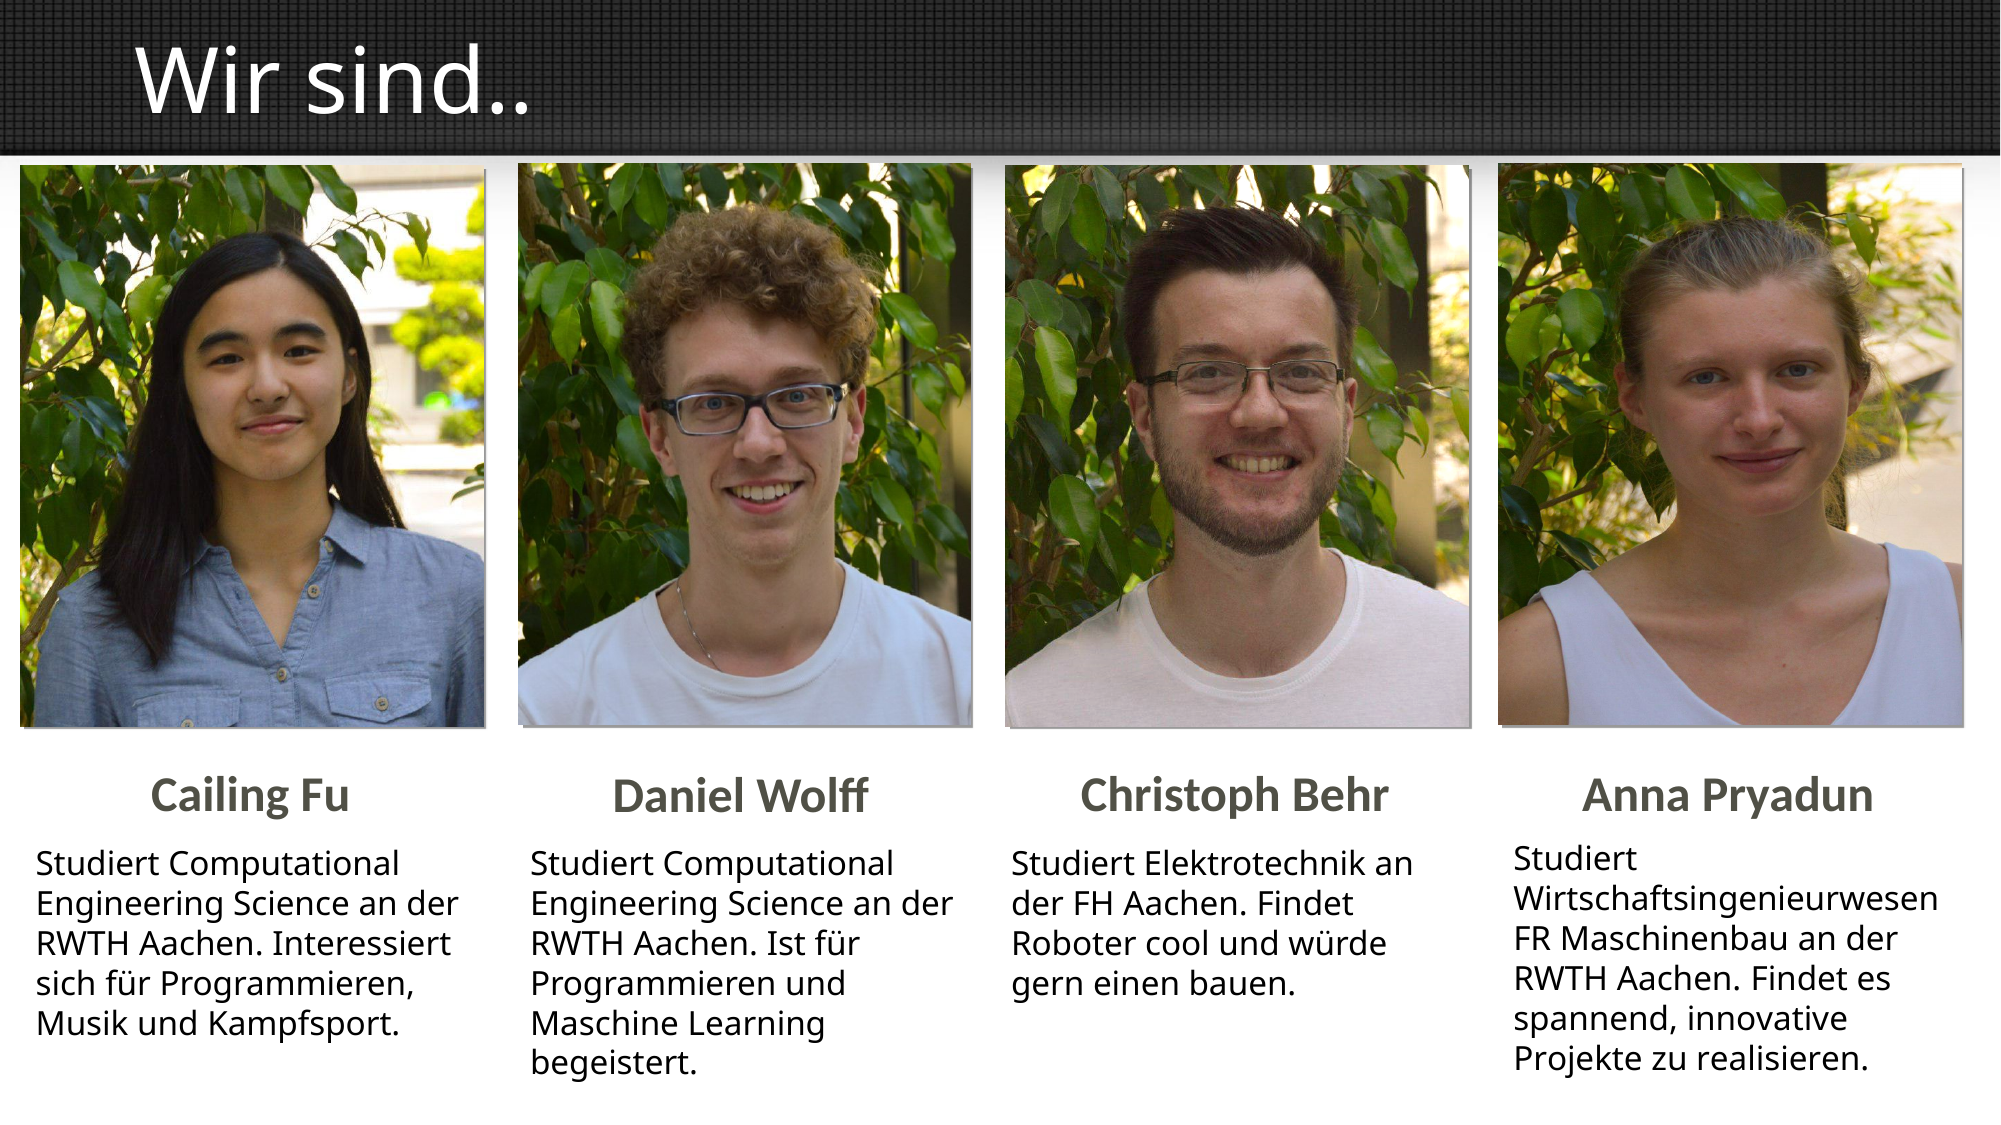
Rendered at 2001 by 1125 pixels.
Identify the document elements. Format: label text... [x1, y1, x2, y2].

text_box Studiert Computational Engineering Science an der RWTH Aachen. Ist für Programmieren und Maschine Learning begeistert. [515, 834, 978, 1053]
text_box Cailing Fu [136, 754, 368, 830]
picture [518, 163, 971, 725]
picture [1005, 165, 1469, 727]
title Wir sind.. [119, 0, 1845, 193]
text_box Studiert Wirtschaftsingenieurwesen FR Maschinenbau an der RWTH Aachen. Findet es spannend, innovative Projekte zu realisieren. [1498, 829, 1962, 1088]
text_box Studiert Computational Engineering Science an der RWTH Aachen. Interessiert sich für Programmieren, Musik und Kampfsport. [20, 835, 484, 1053]
text_box Studiert Elektrotechnik an der FH Aachen. Findet Roboter cool und würde gern einen bauen. [996, 834, 1465, 971]
picture [1498, 163, 1962, 725]
text_box Christoph Behr [1065, 754, 1409, 830]
picture [20, 165, 484, 727]
text_box Anna Pryadun [1567, 754, 1893, 829]
text_box Daniel Wolff [597, 755, 889, 831]
